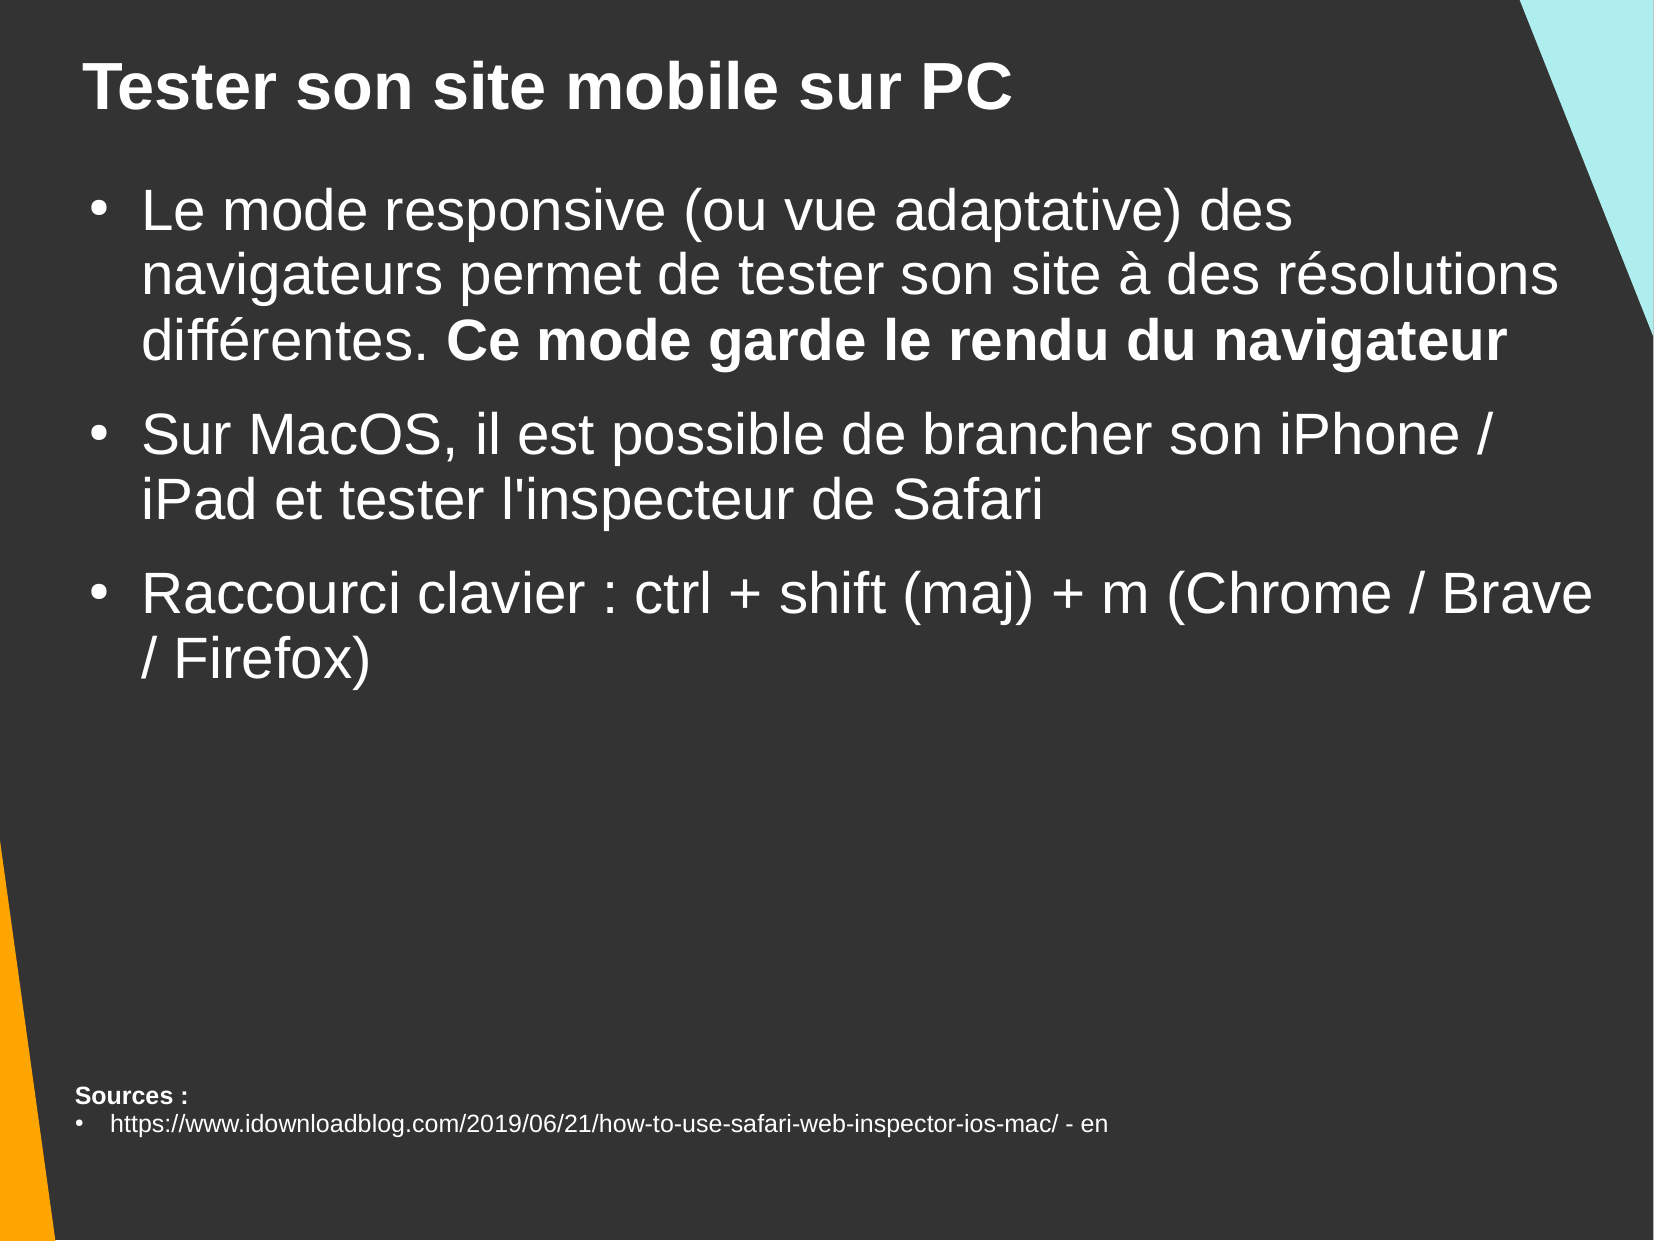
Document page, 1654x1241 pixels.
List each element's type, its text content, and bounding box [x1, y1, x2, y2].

text_box Sources : https://www.idownloadblog.com/2019/06/21/how-to-use-safari-web-inspector-ios-mac/ - en [60, 1074, 1546, 1216]
text_box [0, 840, 56, 1241]
title Tester son site mobile sur PC [82, 49, 1568, 125]
list Le mode responsive (ou vue adaptative) des navigateurs permet de tester son site à des résolutions différentes. Ce mode garde le rendu du navigateur Sur MacOS, il est possible de brancher son iPhone / iPad et tester l'inspecteur de Safari Raccourci clavier : ctrl + shift (maj) + m (Chrome / Brave / Firefox) [70, 177, 1605, 709]
text_box [1519, 0, 1654, 339]
